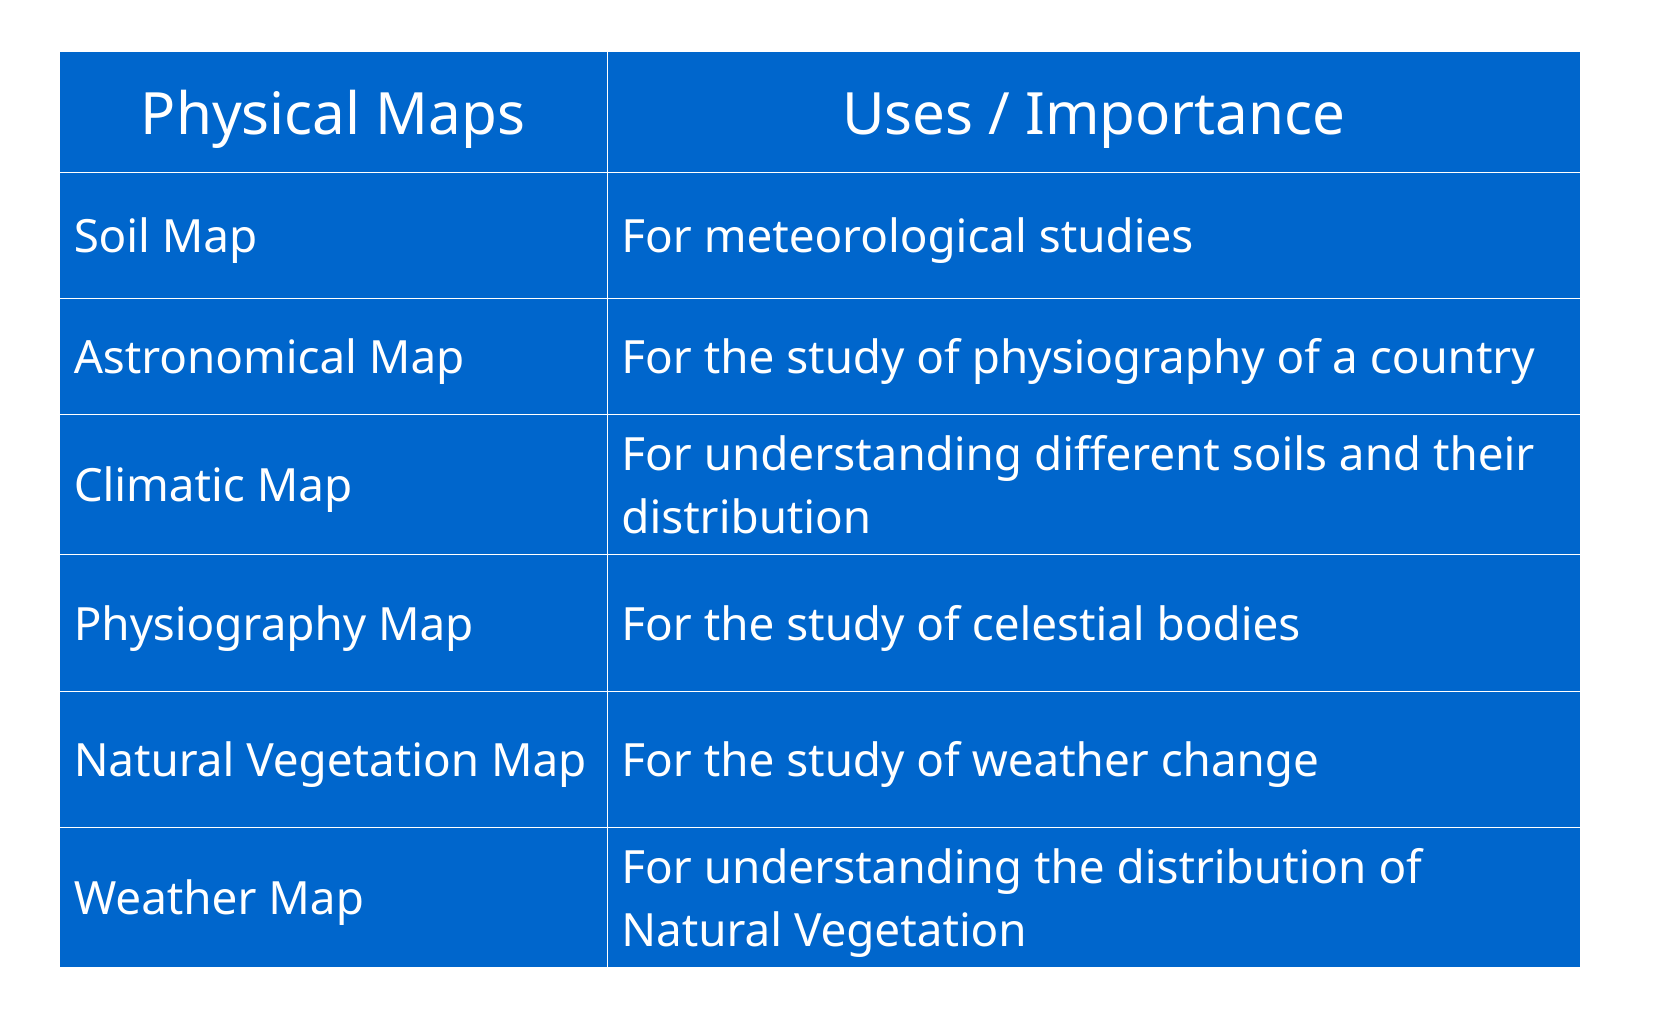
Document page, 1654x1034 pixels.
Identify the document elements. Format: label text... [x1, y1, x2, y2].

table_cell For meteorological studies [608, 173, 1580, 298]
table_cell For the study of physiography of a country [608, 299, 1580, 414]
table_cell Physiography Map [60, 555, 607, 691]
table_cell Astronomical Map [60, 299, 607, 414]
table_cell Climatic Map [60, 415, 607, 554]
table_cell For the study of celestial bodies [608, 555, 1580, 691]
table_cell Natural Vegetation Map [60, 692, 607, 827]
table_cell Soil Map [60, 173, 607, 298]
table_cell Weather Map [60, 828, 607, 967]
table_cell For the study of weather change [608, 692, 1580, 827]
table_cell For understanding the distribution of Natural Vegetation [608, 828, 1580, 967]
table_cell For understanding different soils and their distribution [608, 415, 1580, 554]
table_header Physical Maps [60, 52, 607, 172]
table_header Uses‍ / Importance [608, 52, 1580, 172]
